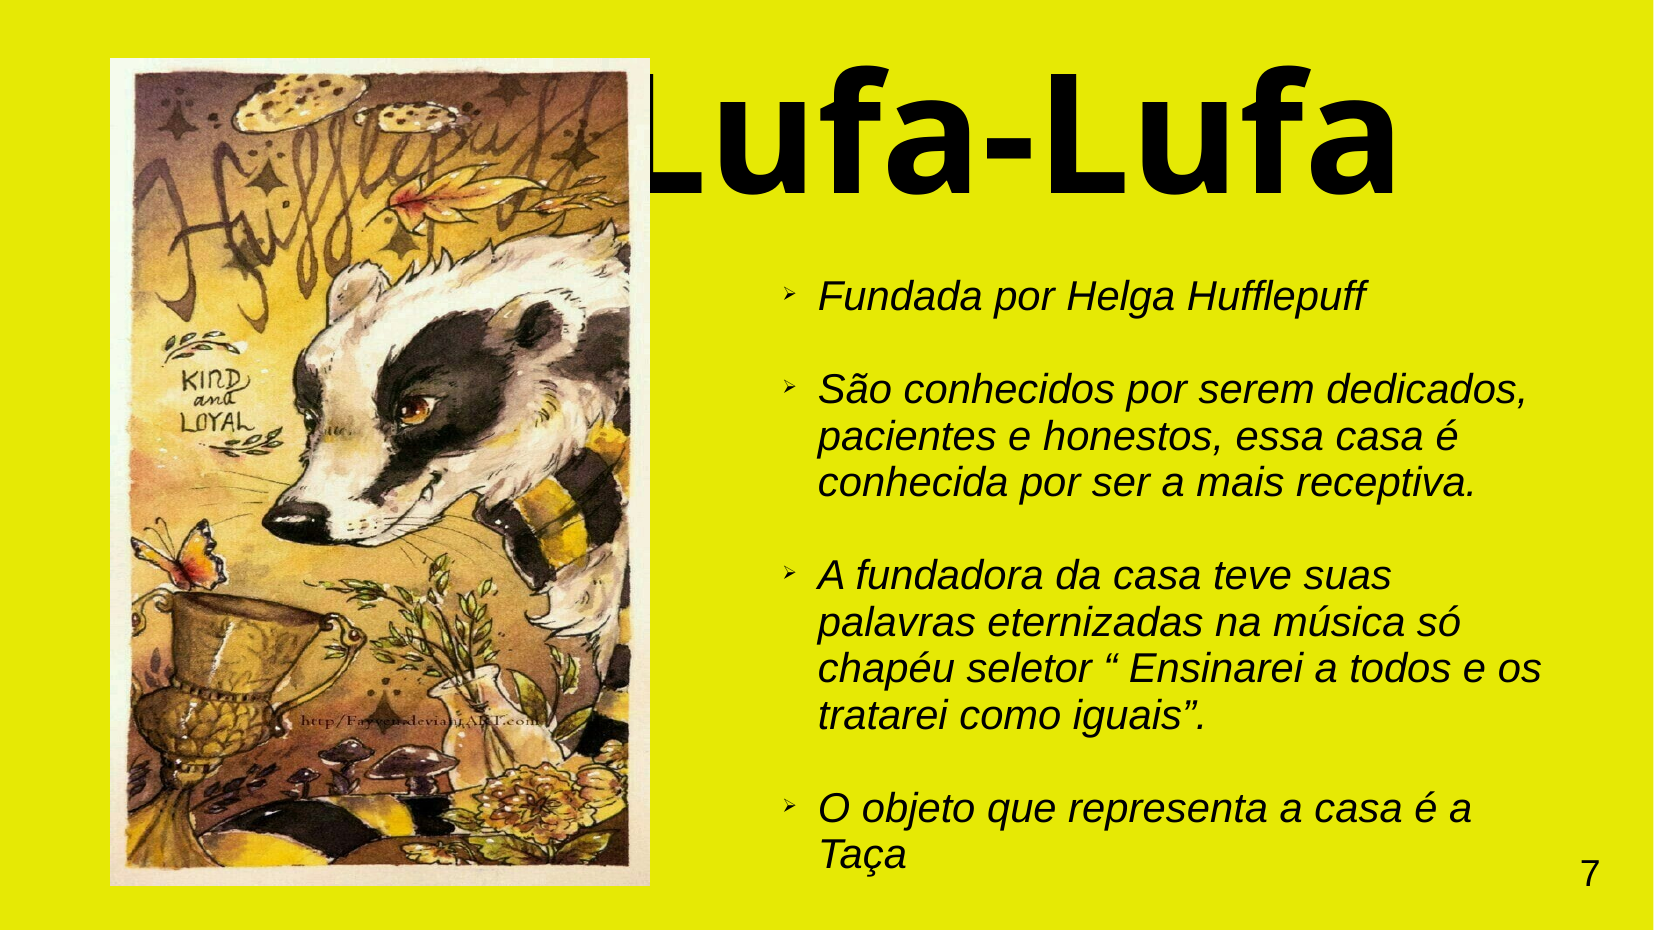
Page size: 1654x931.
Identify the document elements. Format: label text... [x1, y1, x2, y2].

text_box <número> [1564, 845, 1654, 916]
picture [110, 58, 650, 886]
text_box Fundada por Helga Hufflepuff São conhecidos por serem dedicados, pacientes e honestos, essa casa é conhecida por ser a mais receptiva. A fundadora da casa teve suas palavras eternizadas na música só chapéu seletor “ Ensinarei a todos e os tratarei como iguais”. O objeto que representa a casa é a Taça [767, 265, 1565, 885]
title Lufa-Lufa [265, 0, 1654, 275]
